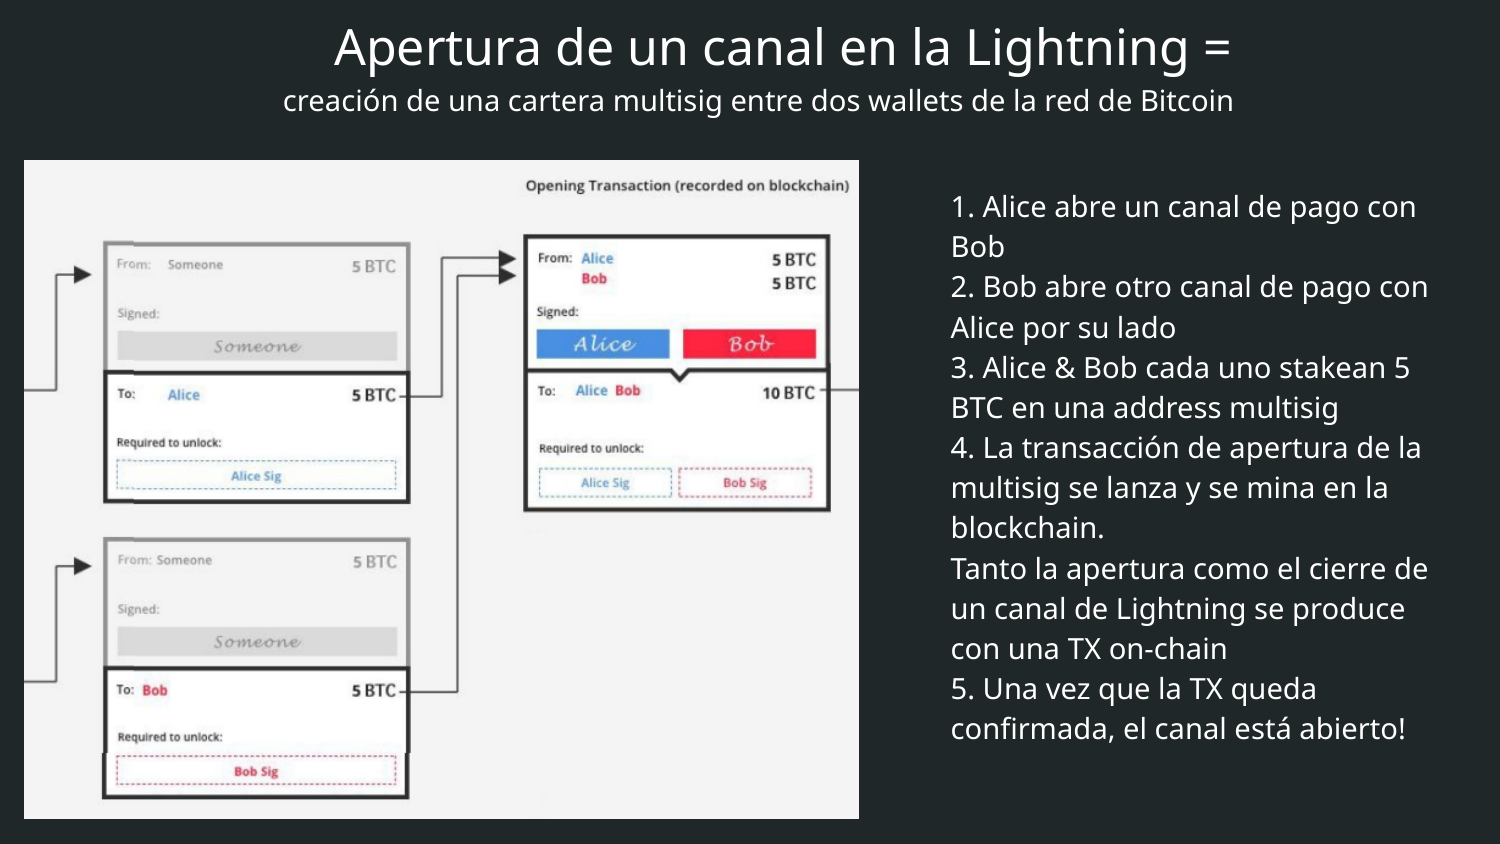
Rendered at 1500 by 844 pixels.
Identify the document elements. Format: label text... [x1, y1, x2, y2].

text_box creación de una cartera multisig entre dos wallets de la red de Bitcoin [267, 67, 1336, 127]
picture [24, 160, 859, 819]
text_box Apertura de un canal en la Lightning = [319, 0, 1439, 105]
text_box 1. Alice abre un canal de pago con Bob 2. Bob abre otro canal de pago con Alice por su lado 3. Alice & Bob cada uno stakean 5 BTC en una address multisig 4. La transacción de apertura de la multisig se lanza y se mina en la blockchain. Tanto la apertura como el cierre de un canal de Lightning se produce con una TX on-chain 5. Una vez que la TX queda confirmada, el canal está abierto! [935, 168, 1450, 794]
